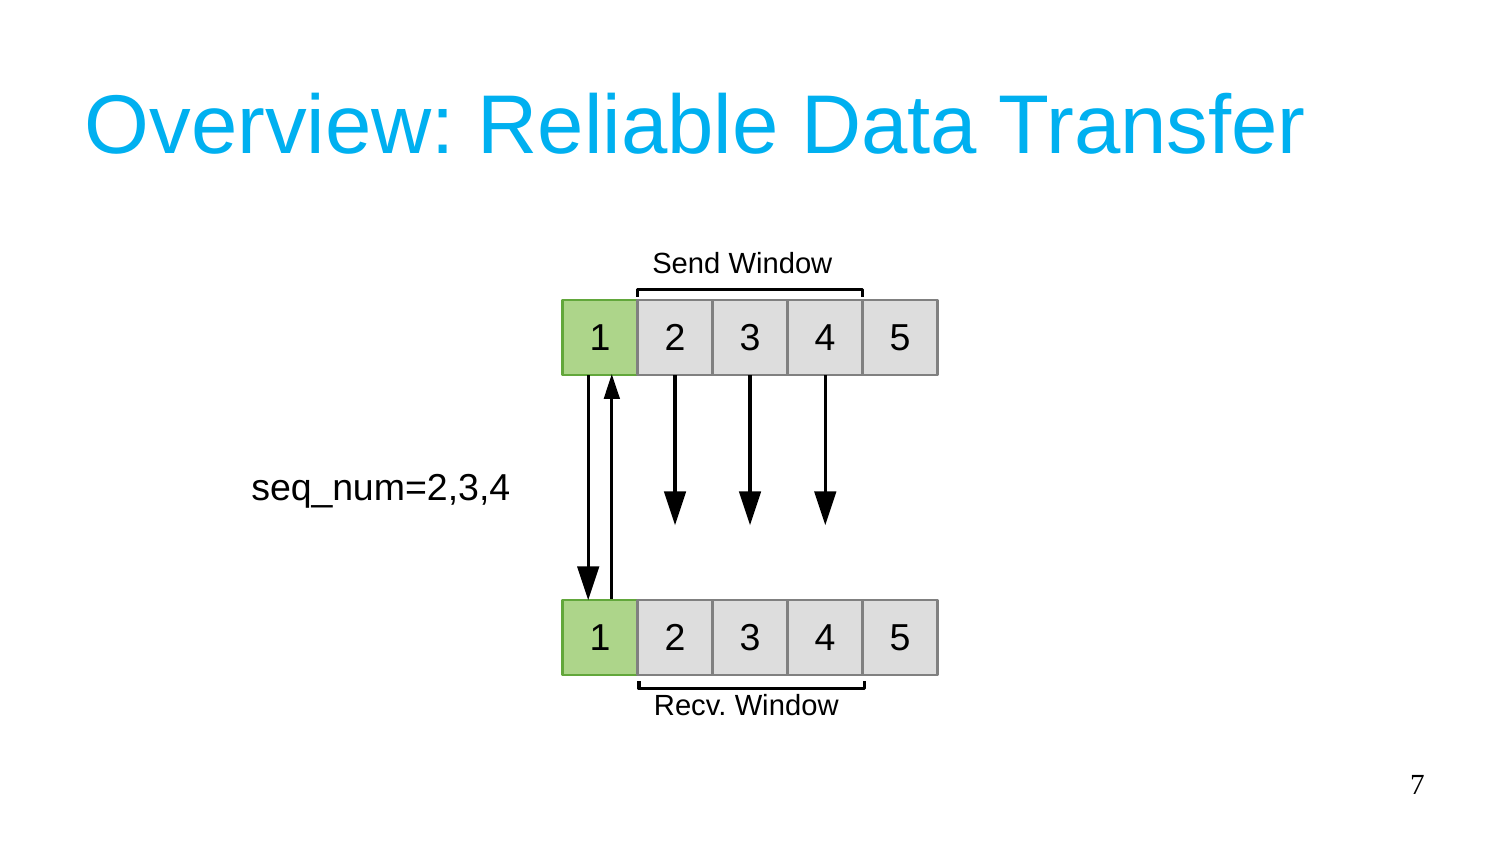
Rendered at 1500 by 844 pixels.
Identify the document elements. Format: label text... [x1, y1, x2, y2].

text_box 1 [562, 600, 637, 676]
text_box 3 [712, 300, 787, 376]
text_box 4 [787, 300, 862, 376]
title Overview: Reliable Data Transfer [69, 44, 1364, 208]
text_box 2 [637, 600, 712, 676]
text_box Recv. Window [639, 681, 865, 739]
text_box 4 [787, 600, 862, 676]
text_box 3 [712, 600, 787, 676]
text_box 2 [637, 300, 712, 376]
text_box 1 [562, 300, 637, 376]
text_box Send Window [637, 240, 863, 297]
text_box seq_num=2,3,4 [225, 458, 526, 519]
text_box 5 [862, 300, 938, 376]
text_box 5 [862, 600, 938, 676]
